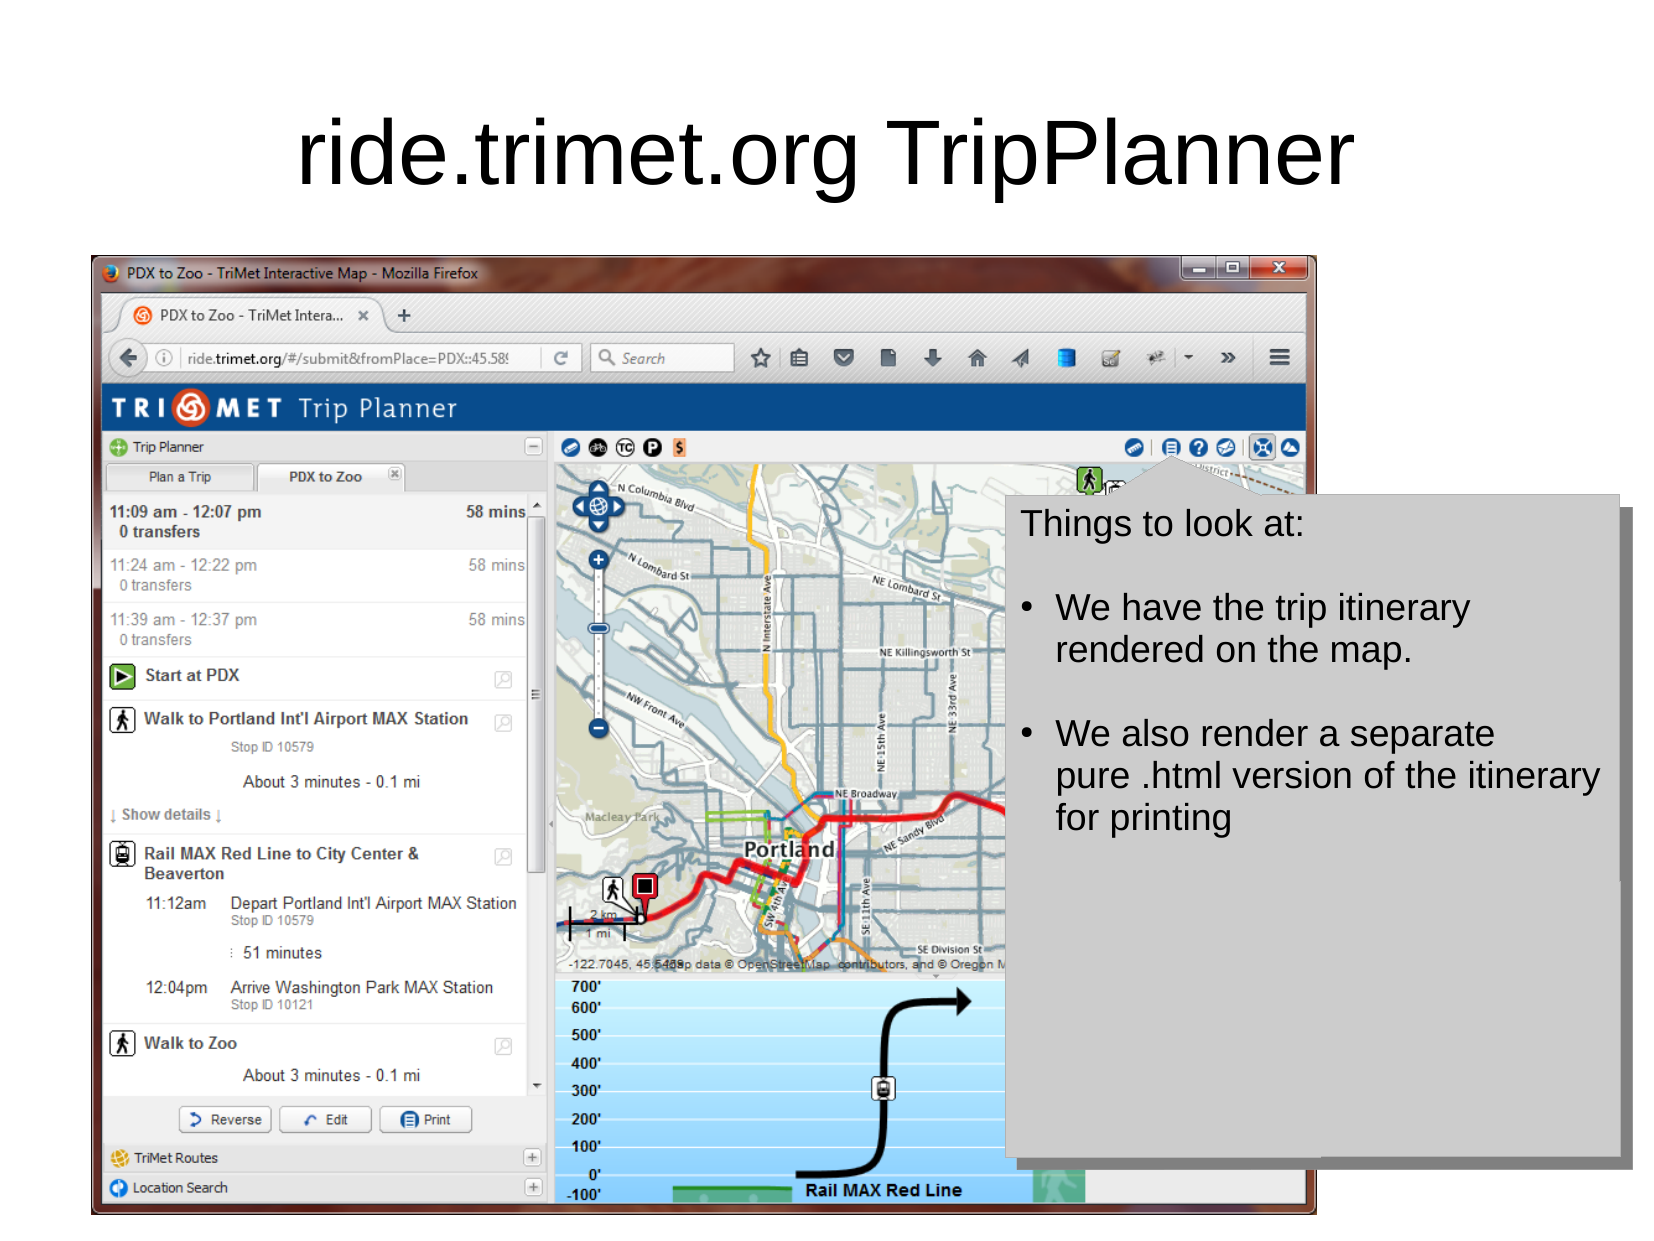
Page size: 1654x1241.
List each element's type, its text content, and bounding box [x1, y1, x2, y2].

text_box Things to look at: We have the trip itinerary rendered on the map. We also render a separate pure .html version of the itinerary for printing [1005, 455, 1621, 1158]
picture [91, 255, 1317, 1216]
title ride.trimet.org TripPlanner [82, 49, 1571, 257]
